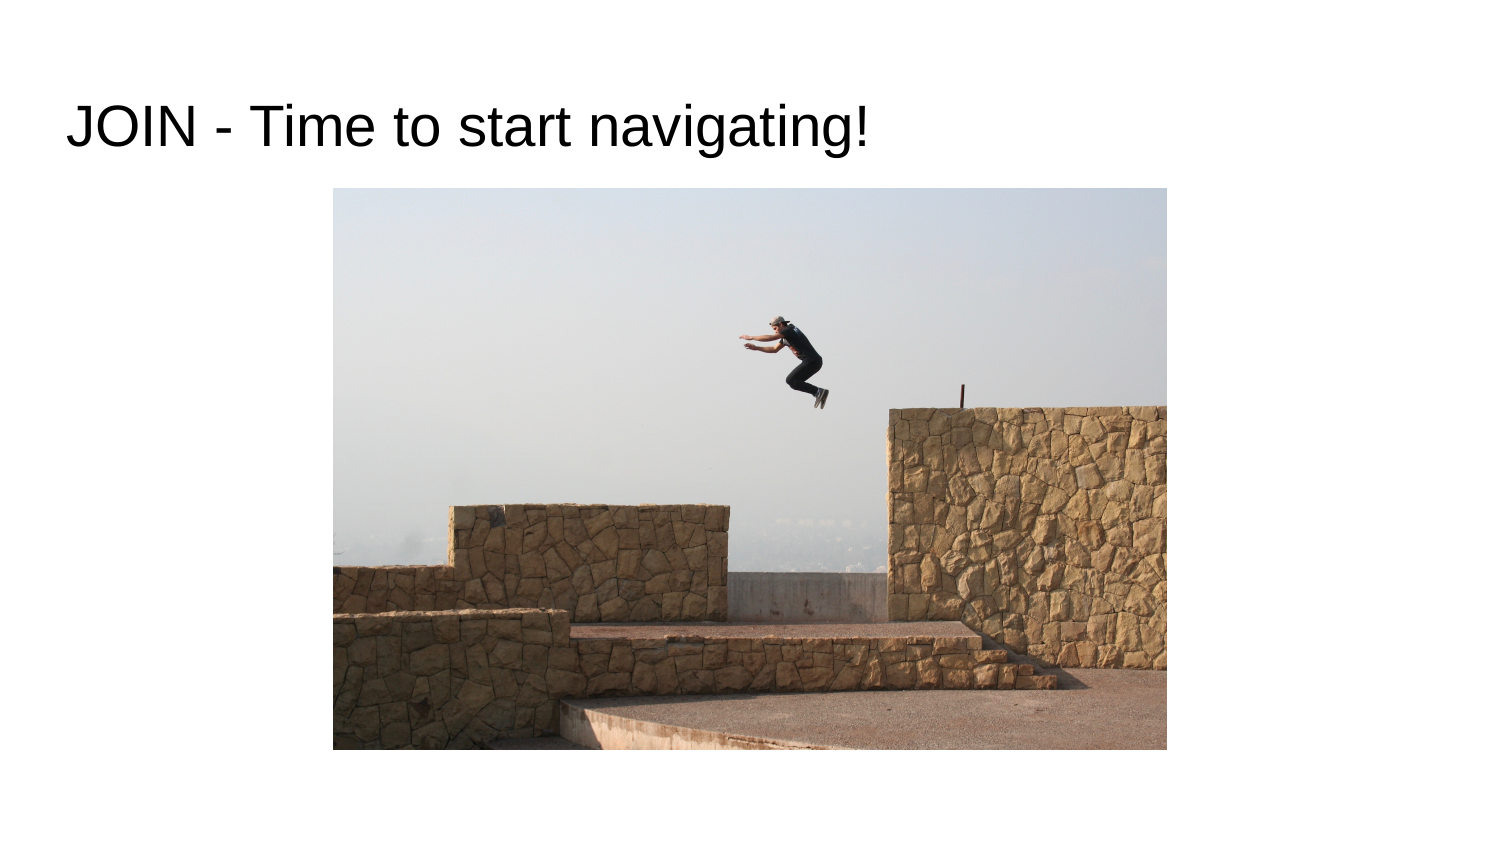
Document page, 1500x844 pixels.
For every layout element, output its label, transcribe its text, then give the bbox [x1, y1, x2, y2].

picture [333, 188, 1167, 750]
title JOIN - Time to start navigating! [51, 72, 1449, 167]
